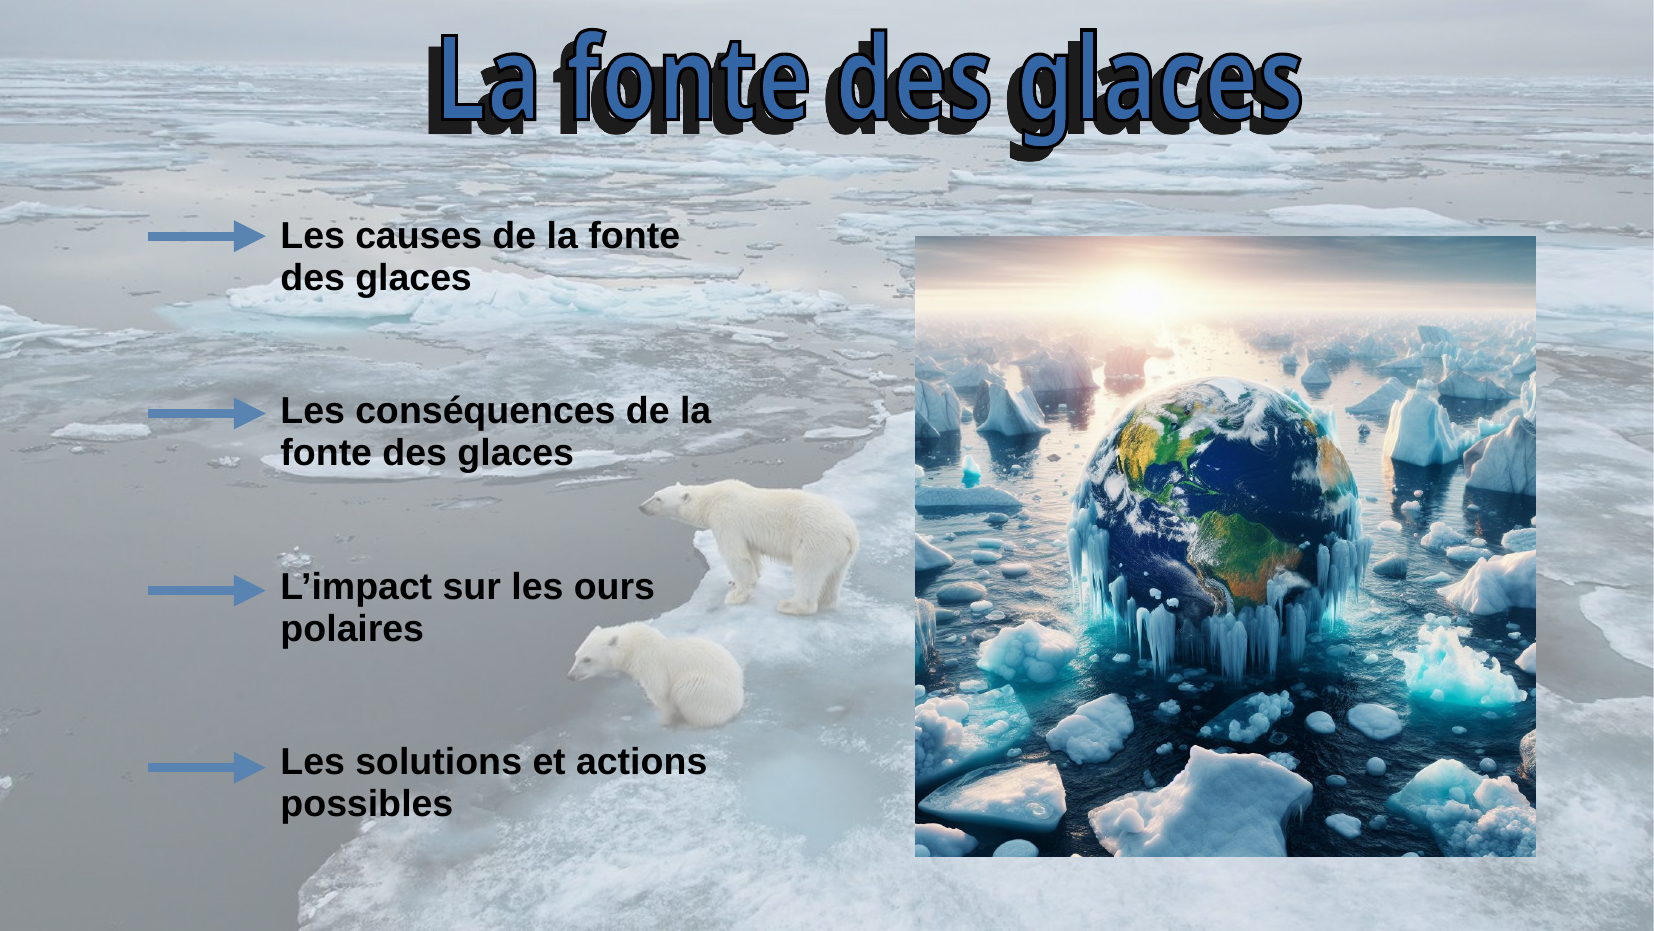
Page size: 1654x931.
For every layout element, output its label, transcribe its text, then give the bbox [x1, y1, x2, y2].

text_box La fonte des glaces [1020, 54, 1068, 148]
text_box La fonte des glaces [1105, 53, 1151, 121]
text_box La fonte des glaces [719, 41, 755, 121]
text_box La fonte des glaces [1262, 54, 1301, 121]
text_box La fonte des glaces [1081, 30, 1096, 120]
text_box La fonte des glaces [951, 54, 990, 121]
text_box La fonte des glaces [839, 30, 886, 121]
text_box La fonte des glaces [442, 35, 484, 120]
text_box La fonte des glaces [664, 54, 711, 120]
picture [915, 236, 1536, 857]
text_box Les causes de la fonte des glaces Les conséquences de la fonte des glaces L’impact sur les ours polaires Les solutions et actions possibles [265, 206, 768, 899]
text_box La fonte des glaces [567, 29, 605, 120]
text_box La fonte des glaces [1161, 54, 1202, 121]
text_box La fonte des glaces [604, 54, 654, 121]
text_box La fonte des glaces [490, 53, 535, 121]
text_box La fonte des glaces [897, 54, 944, 121]
text_box La fonte des glaces [1208, 54, 1255, 121]
text_box La fonte des glaces [761, 54, 808, 121]
